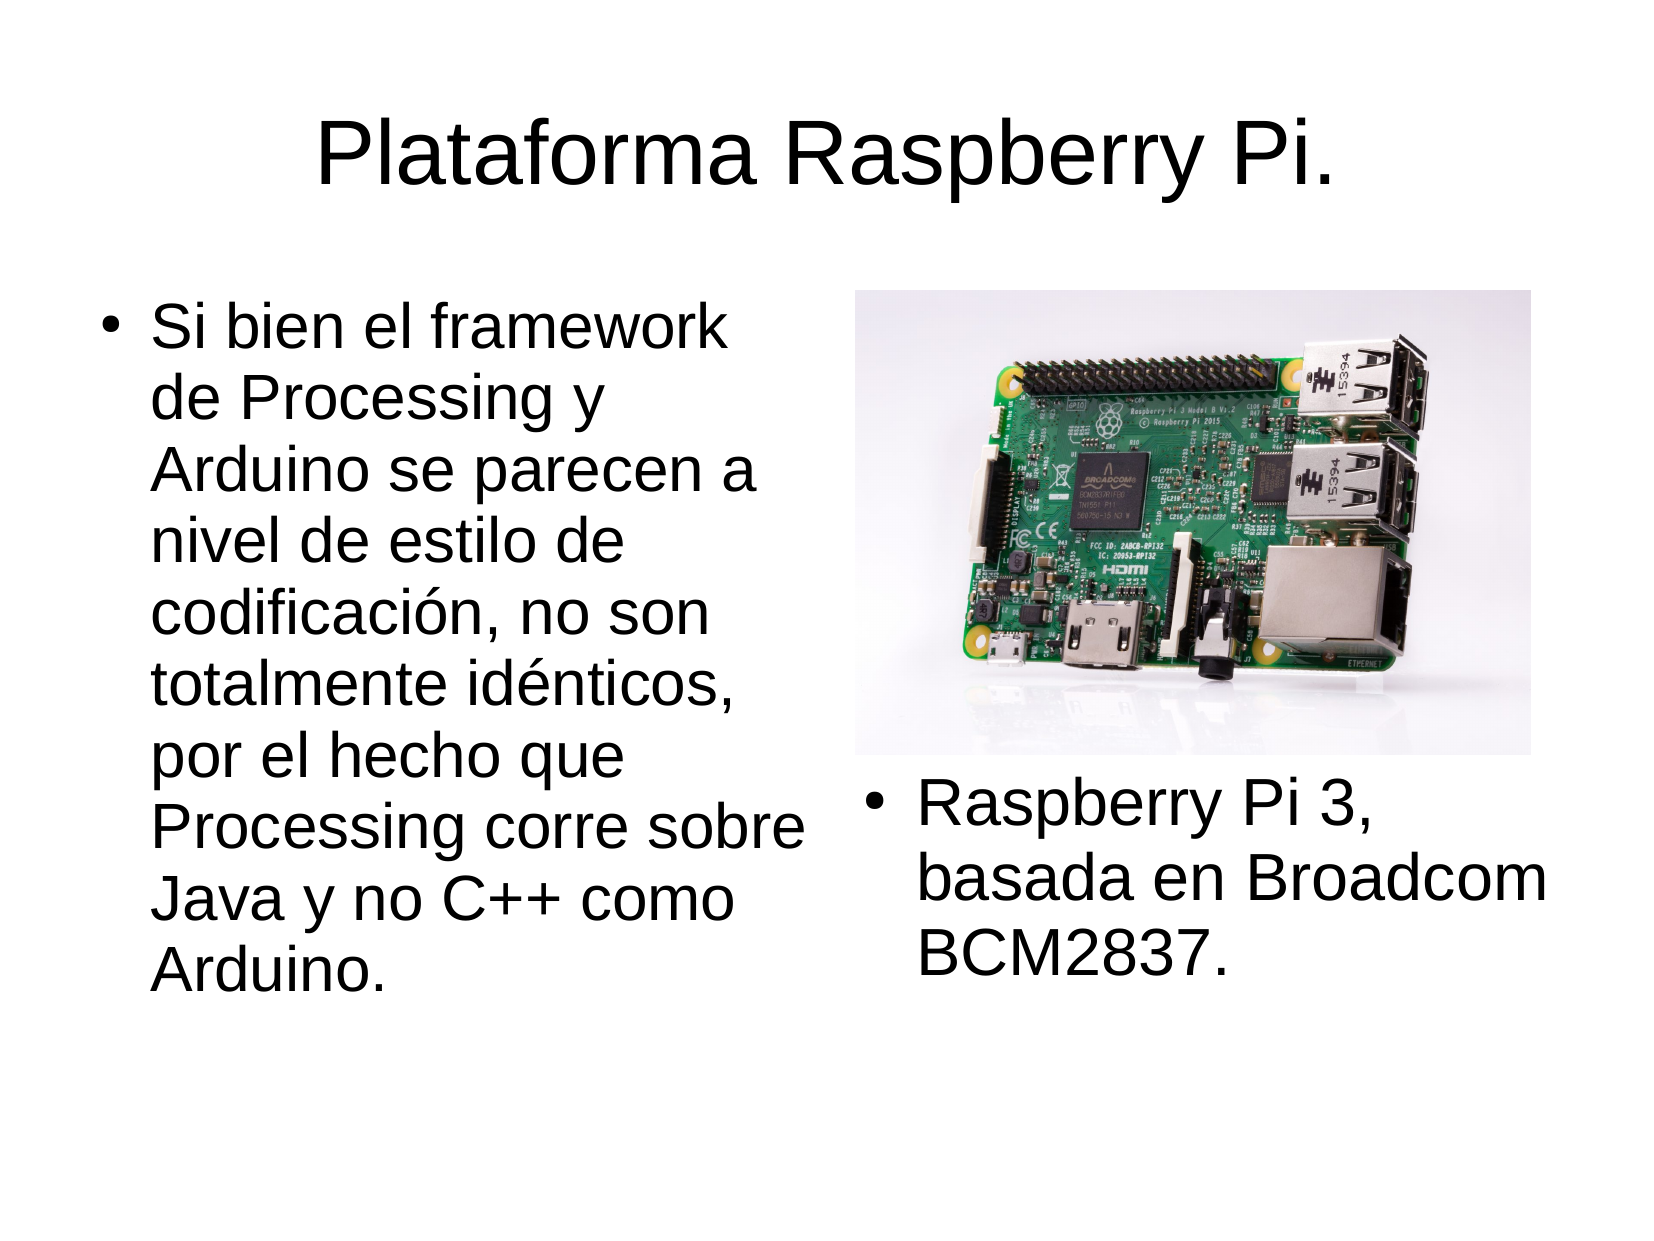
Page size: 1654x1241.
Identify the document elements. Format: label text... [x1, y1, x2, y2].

list Raspberry Pi 3, basada en Broadcom BCM2837. [845, 765, 1572, 1009]
picture [855, 290, 1531, 755]
title Plataforma Raspberry Pi. [82, 49, 1571, 257]
list Si bien el framework de Processing y Arduino se parecen a nivel de estilo de codificación, no son totalmente idénticos, por el hecho que Processing corre sobre Java y no C++ como Arduino. [82, 290, 809, 1010]
